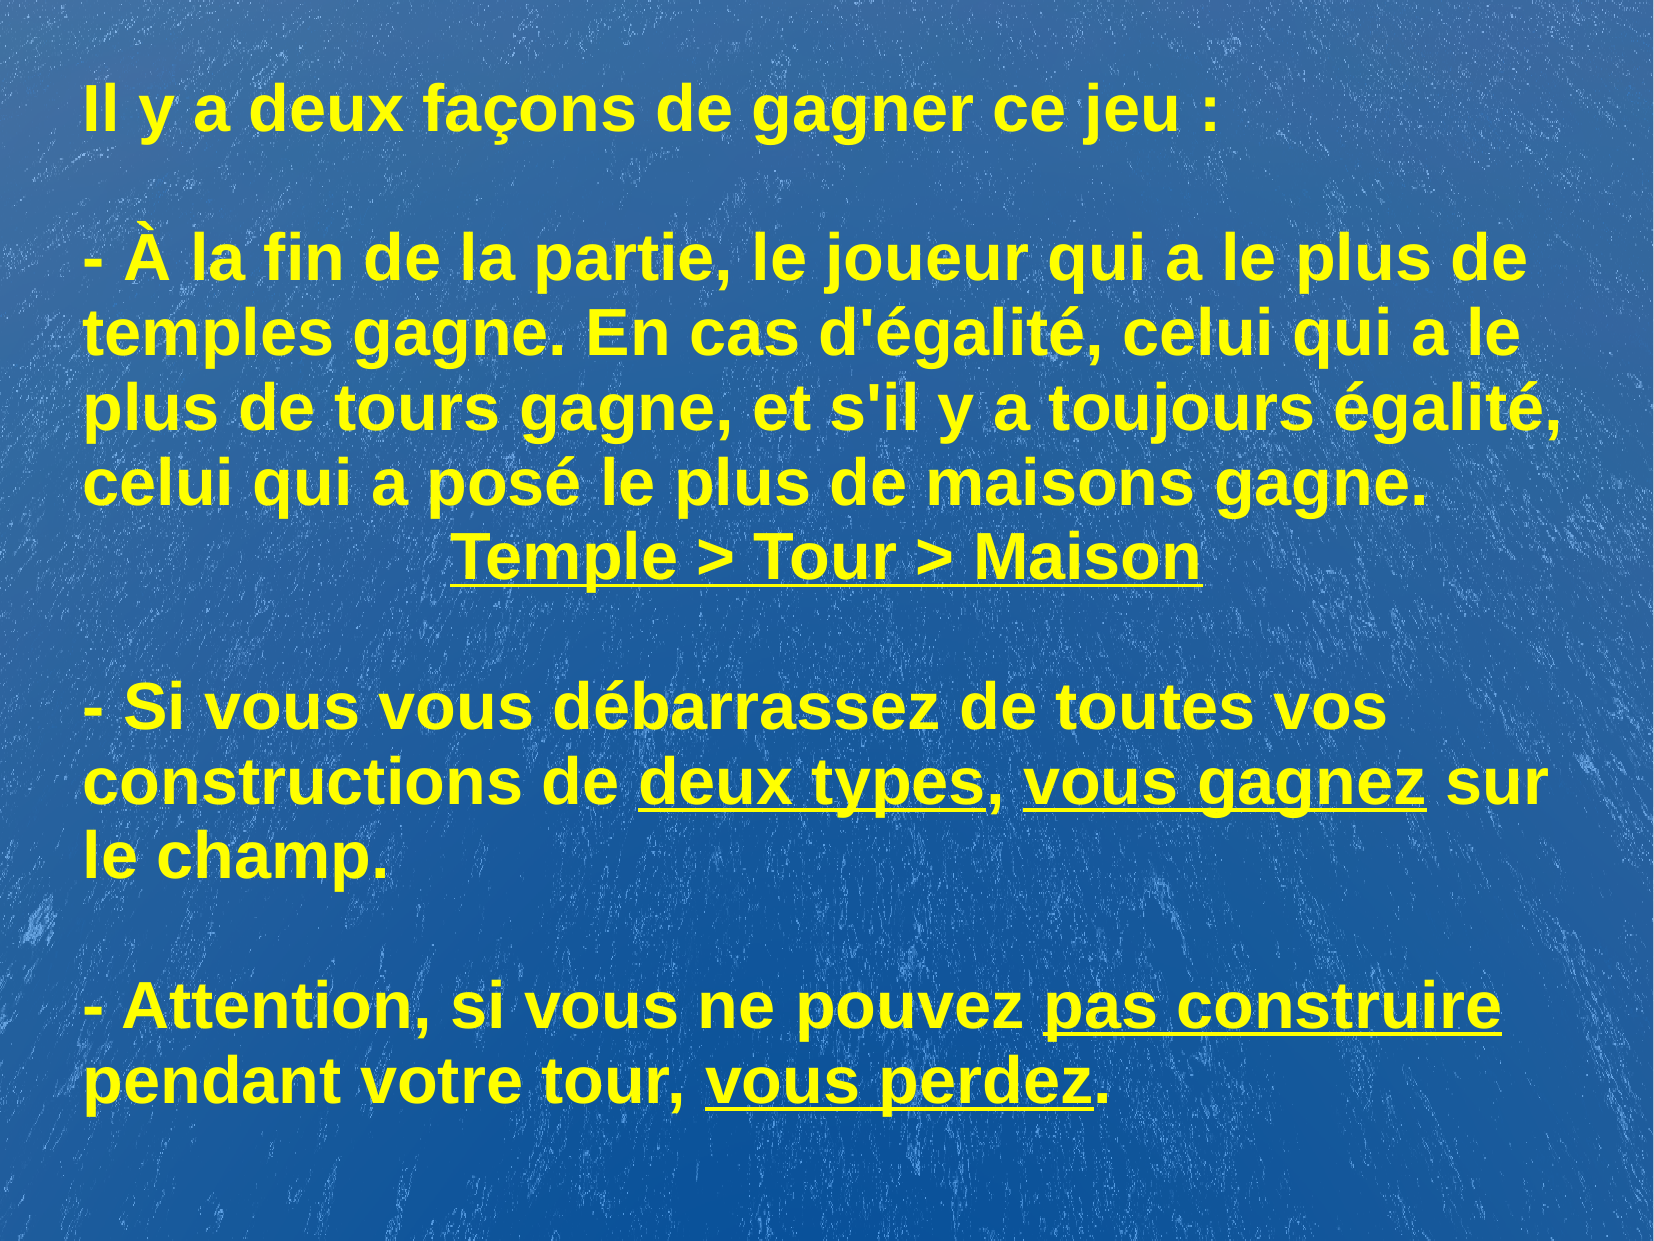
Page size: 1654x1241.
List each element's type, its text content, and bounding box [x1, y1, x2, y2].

subtitle Il y a deux façons de gagner ce jeu : - À la fin de la partie, le joueur qui a le plus de temples gagne. En cas d'égalité, celui qui a le plus de tours gagne, et s'il y a toujours égalité, celui qui a posé le plus de maisons gagne. Temple > Tour > Maison - Si vous vous débarrassez de toutes vos constructions de deux types, vous gagnez sur le champ. - Attention, si vous ne pouvez pas construire pendant votre tour, vous perdez. [82, 70, 1571, 1118]
picture [0, 0, 1654, 1241]
